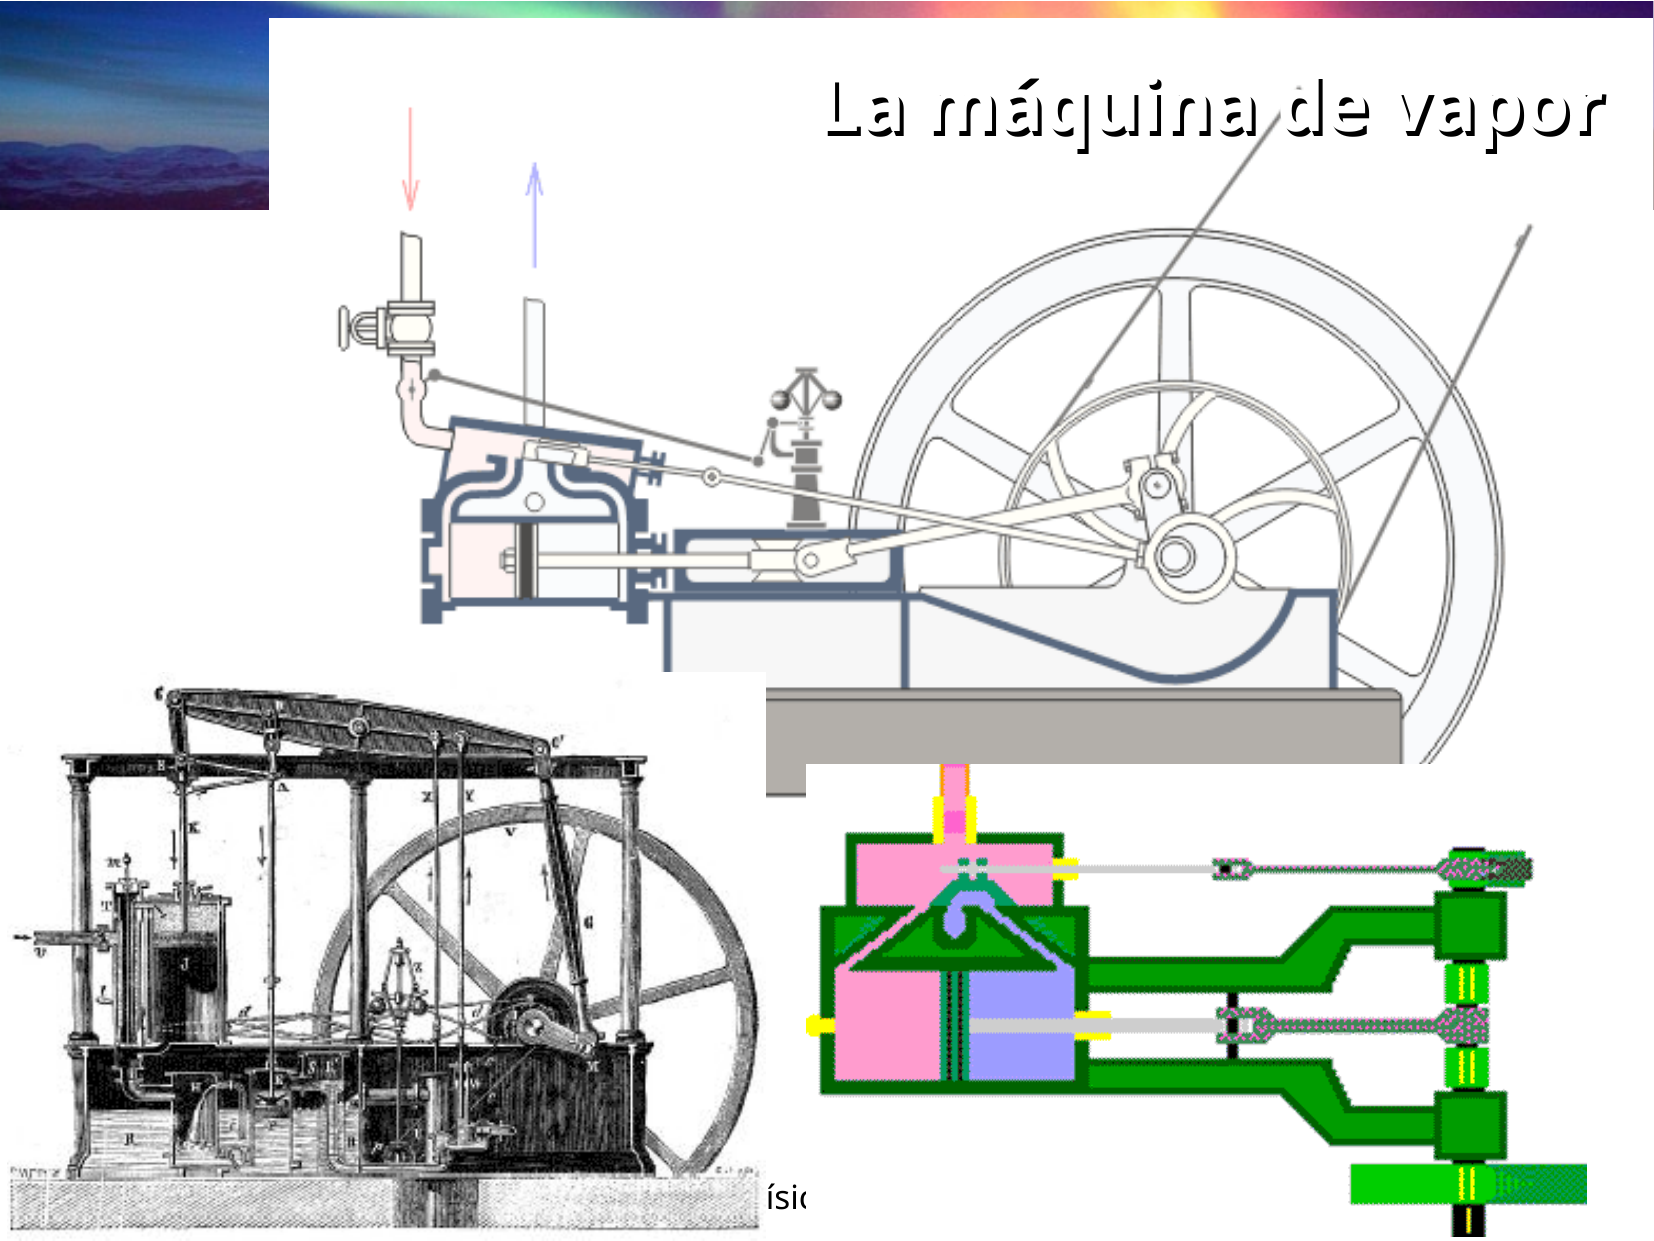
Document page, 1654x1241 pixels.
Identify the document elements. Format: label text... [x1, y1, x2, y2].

title La máquina de vapor [45, 15, 1606, 191]
picture [0, 1, 1654, 1241]
